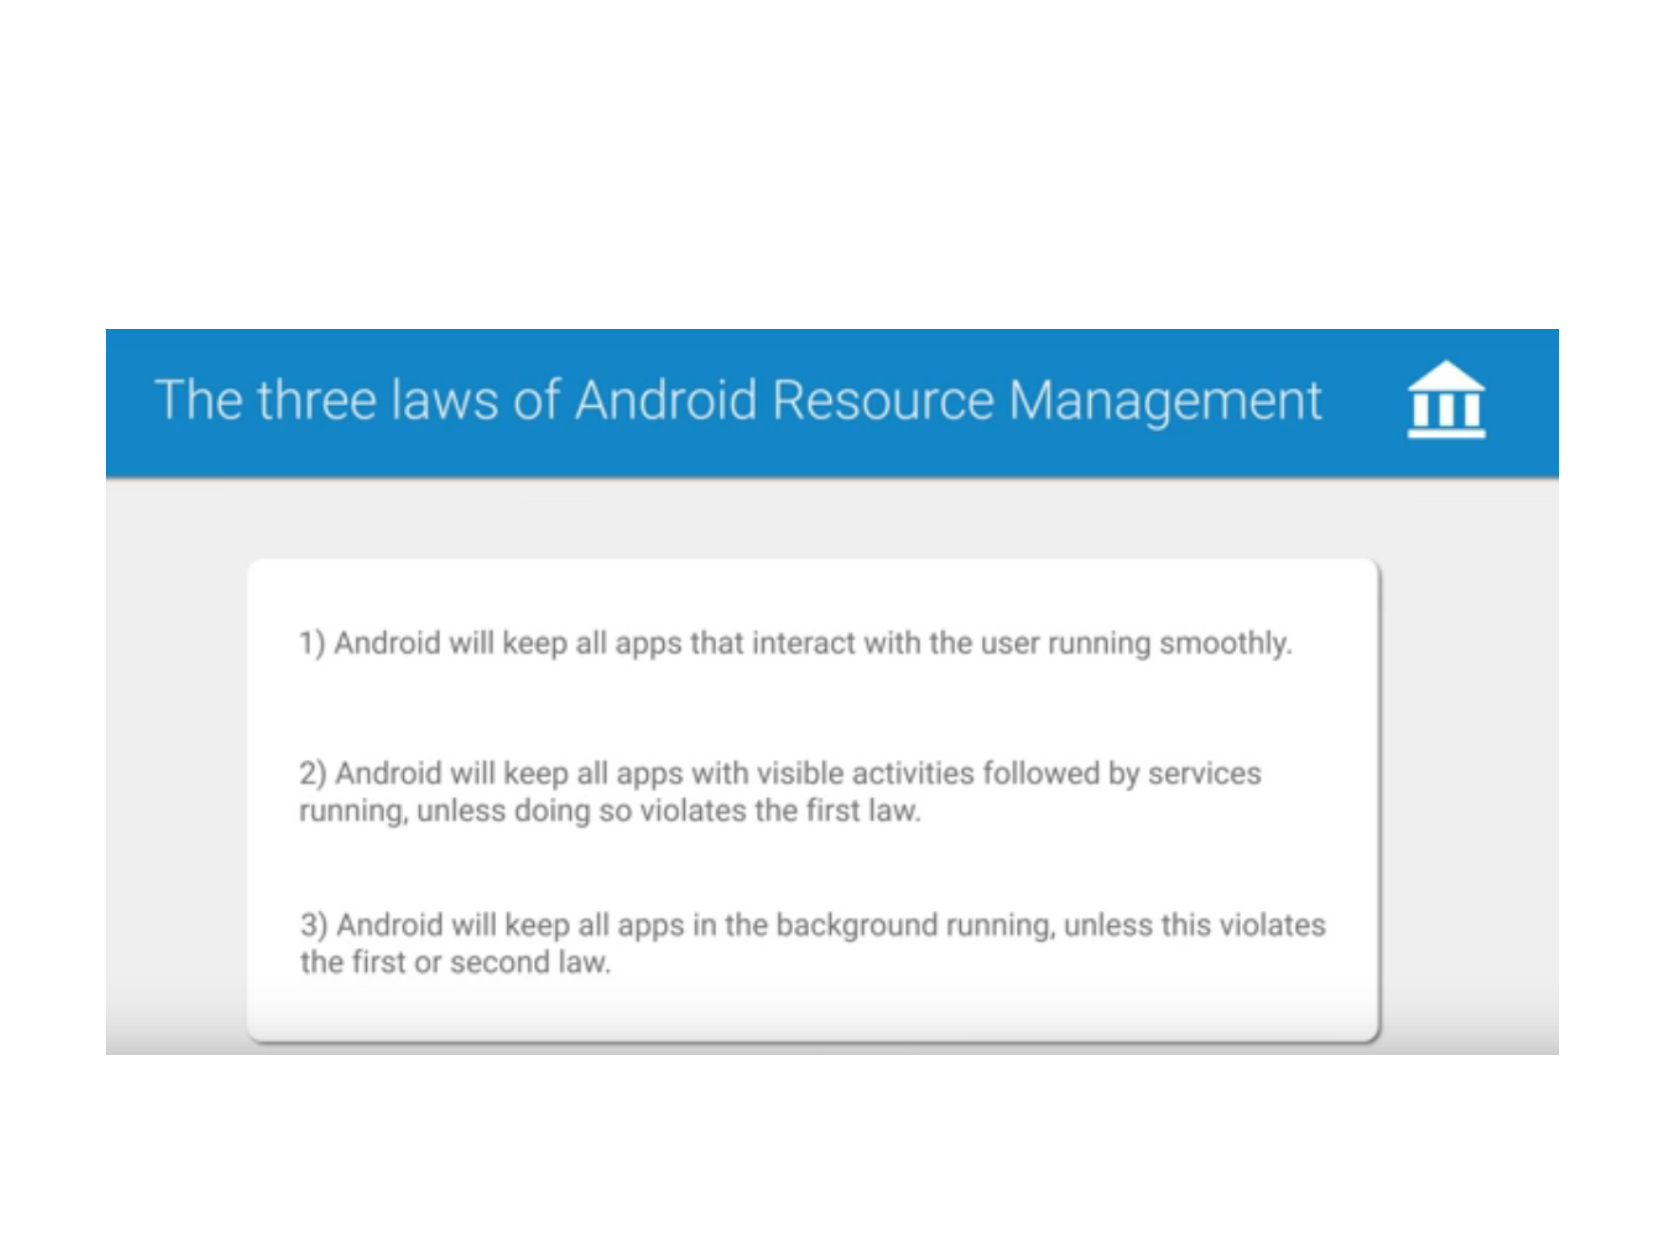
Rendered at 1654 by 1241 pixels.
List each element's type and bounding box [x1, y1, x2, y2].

picture [106, 329, 1559, 1055]
